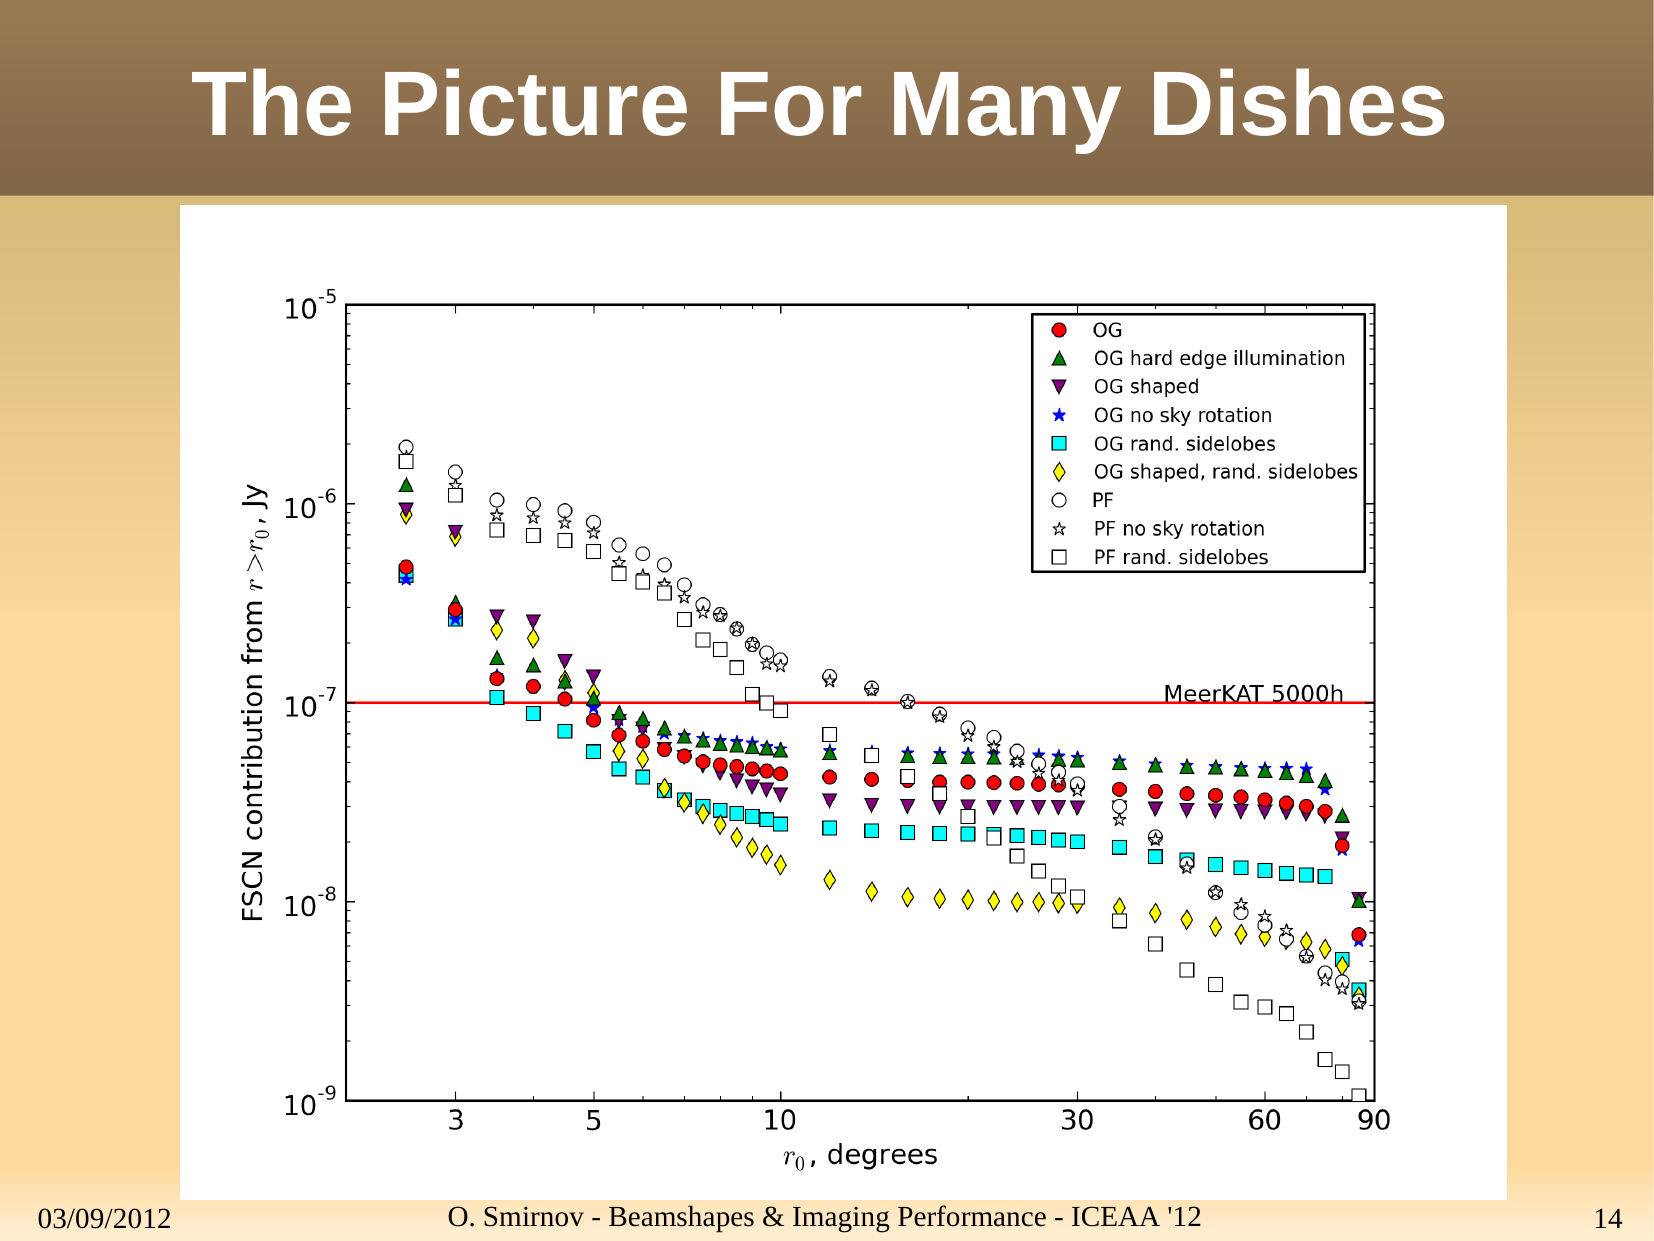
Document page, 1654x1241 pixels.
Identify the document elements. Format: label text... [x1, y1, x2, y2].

title The Picture For Many Dishes [76, 0, 1565, 208]
picture [0, 0, 1654, 1241]
